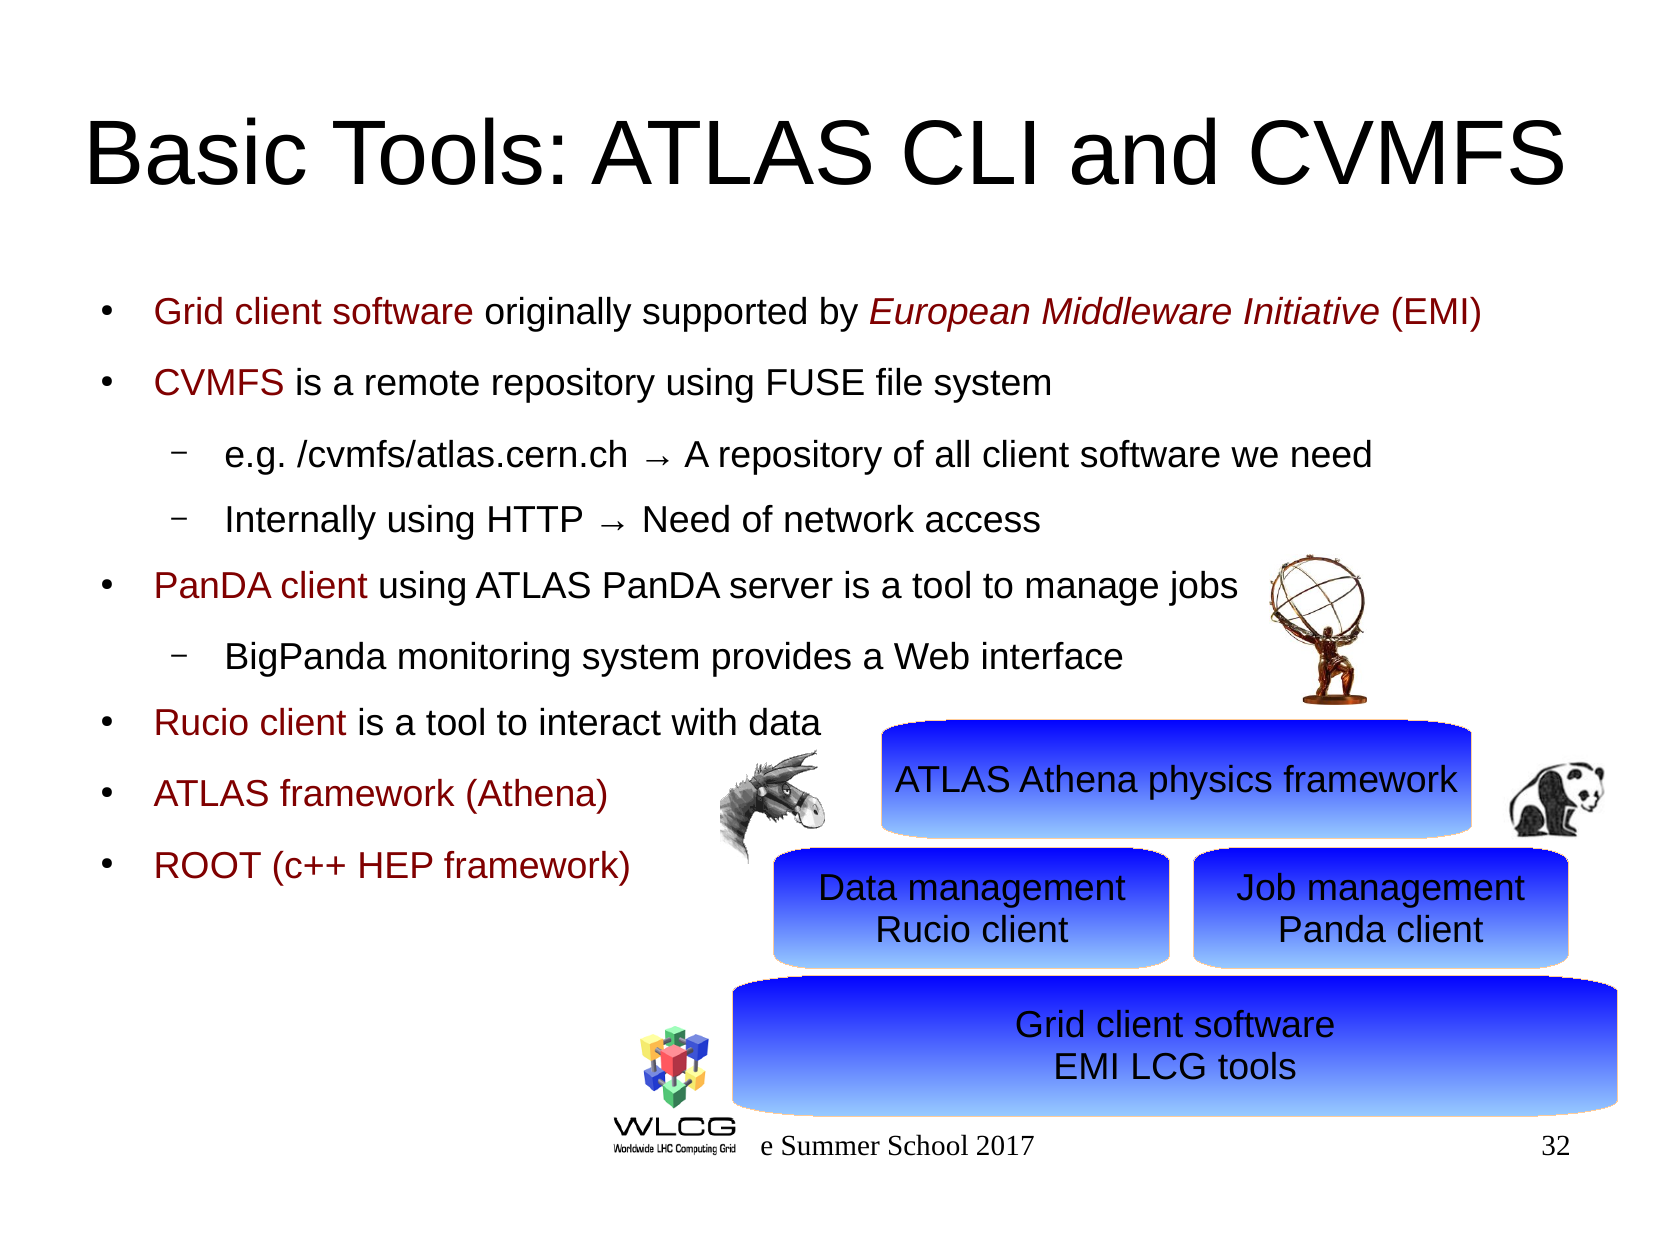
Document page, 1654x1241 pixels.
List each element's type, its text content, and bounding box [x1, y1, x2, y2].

title Basic Tools: ATLAS CLI and CVMFS [82, 49, 1571, 257]
list Grid client software originally supported by European Middleware Initiative (EMI) CVMFS is a remote repository using FUSE file system e.g. /cvmfs/atlas.cern.ch → A repository of all client software we need Internally using HTTP → Need of network access PanDA client using ATLAS PanDA server is a tool to manage jobs BigPanda monitoring system provides a Web interface Rucio client is a tool to interact with data ATLAS framework (Athena) ROOT (c++ HEP framework) [82, 290, 1571, 1010]
picture [585, 1010, 761, 1175]
text_box ATLAS Athena physics framework [881, 719, 1472, 839]
text_box Data management Rucio client [773, 847, 1170, 969]
picture [720, 749, 826, 864]
picture [1571, 740, 1630, 872]
text_box Job management Panda client [1193, 847, 1569, 969]
picture [1269, 554, 1367, 706]
text_box Grid client software EMI LCG tools [732, 975, 1618, 1117]
